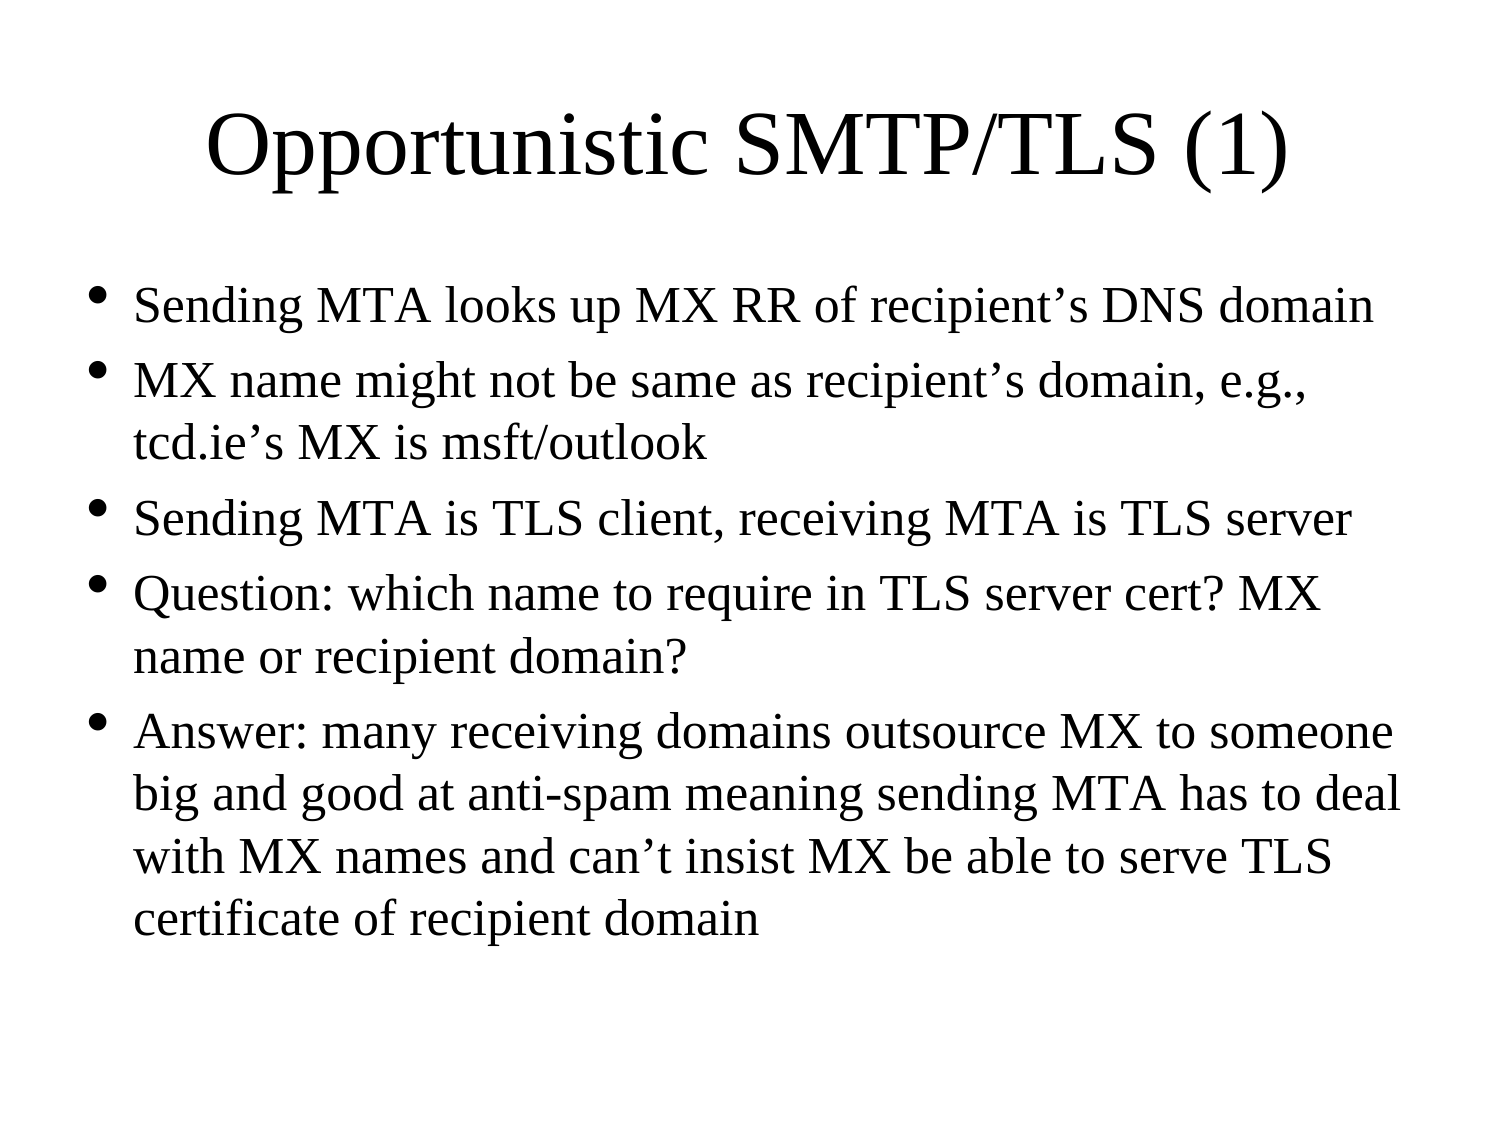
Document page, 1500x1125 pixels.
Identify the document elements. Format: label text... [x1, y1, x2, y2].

title Opportunistic SMTP/TLS (1) [74, 45, 1423, 231]
list Sending MTA looks up MX RR of recipient’s DNS domain MX name might not be same as recipient’s domain, e.g., tcd.ie’s MX is msft/outlook Sending MTA is TLS client, receiving MTA is TLS server Question: which name to require in TLS server cert? MX name or recipient domain? Answer: many receiving domains outsource MX to someone big and good at anti-spam meaning sending MTA has to deal with MX names and can’t insist MX be able to serve TLS certificate of recipient domain [74, 262, 1423, 1003]
